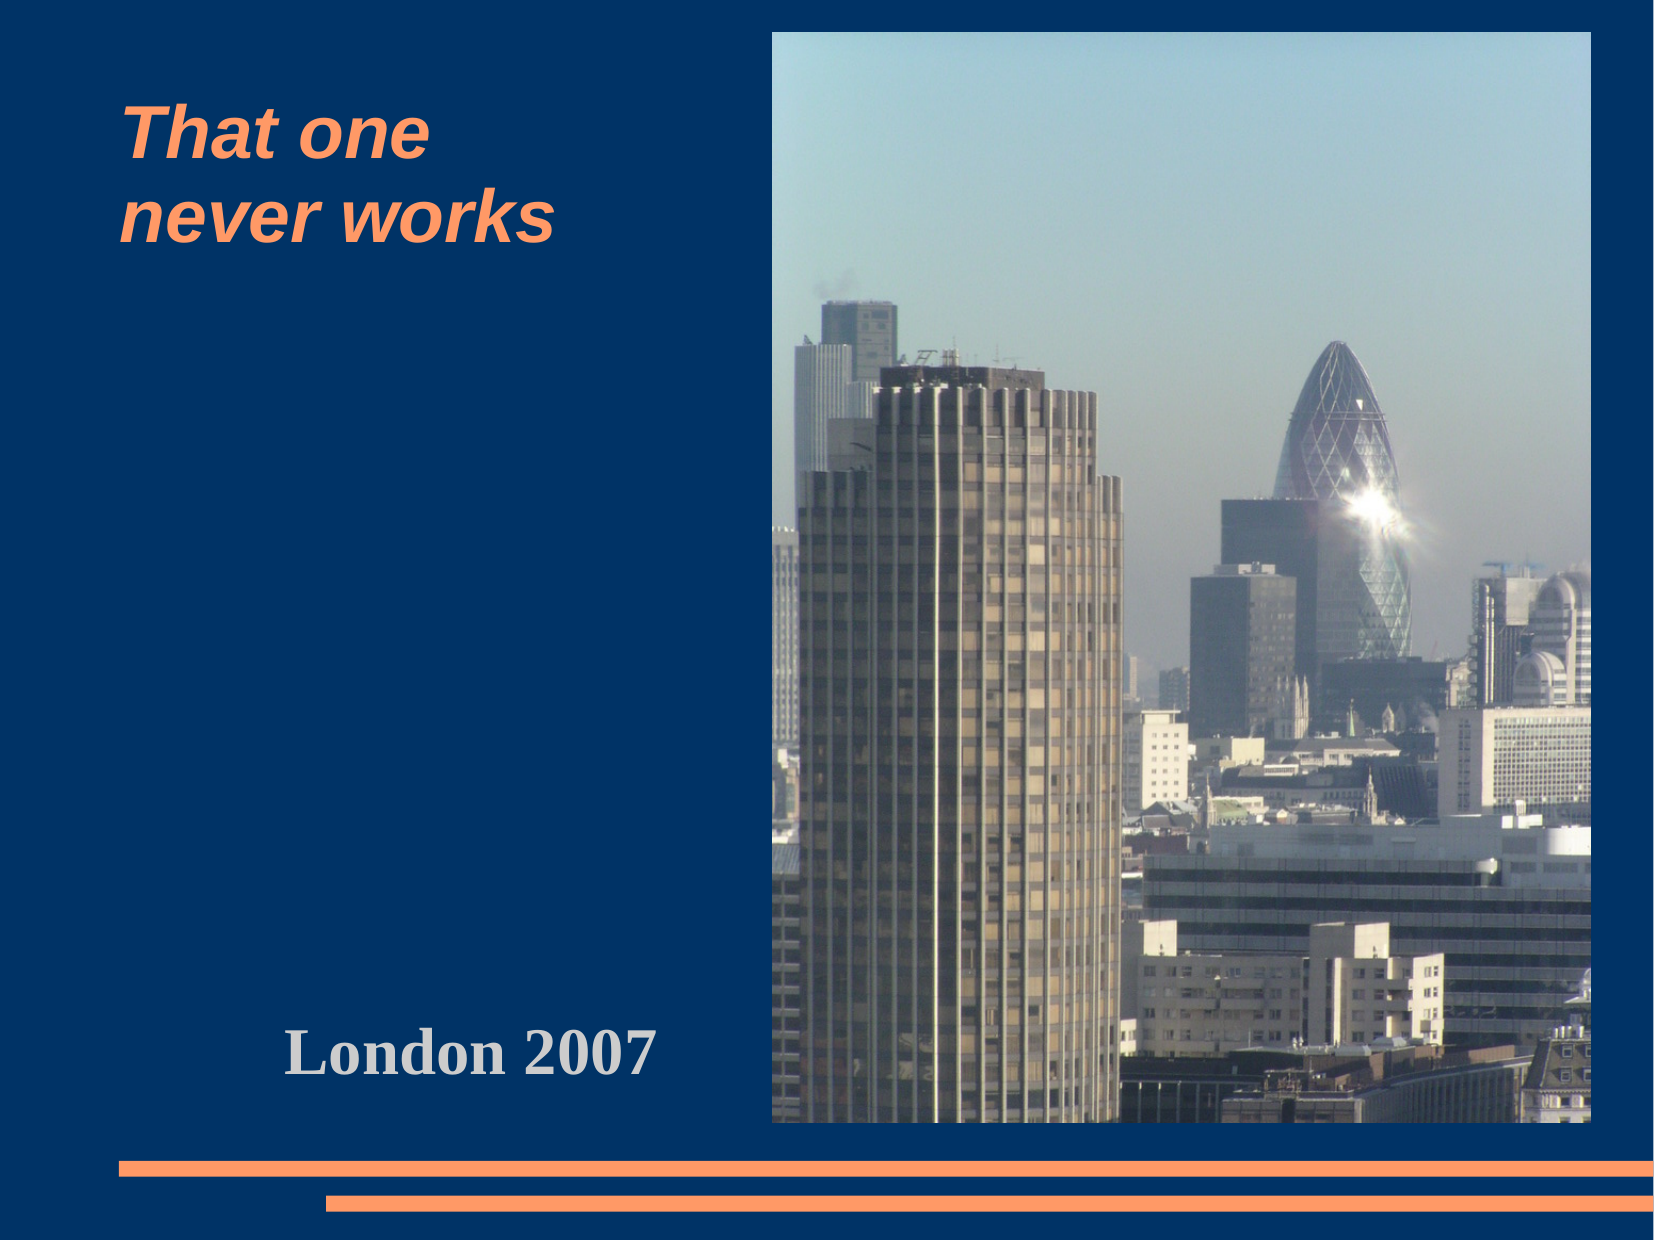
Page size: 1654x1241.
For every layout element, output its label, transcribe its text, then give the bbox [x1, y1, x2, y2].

title That one never works [119, 85, 735, 358]
picture [772, 32, 1591, 1123]
subtitle London 2007 [112, 968, 831, 1136]
